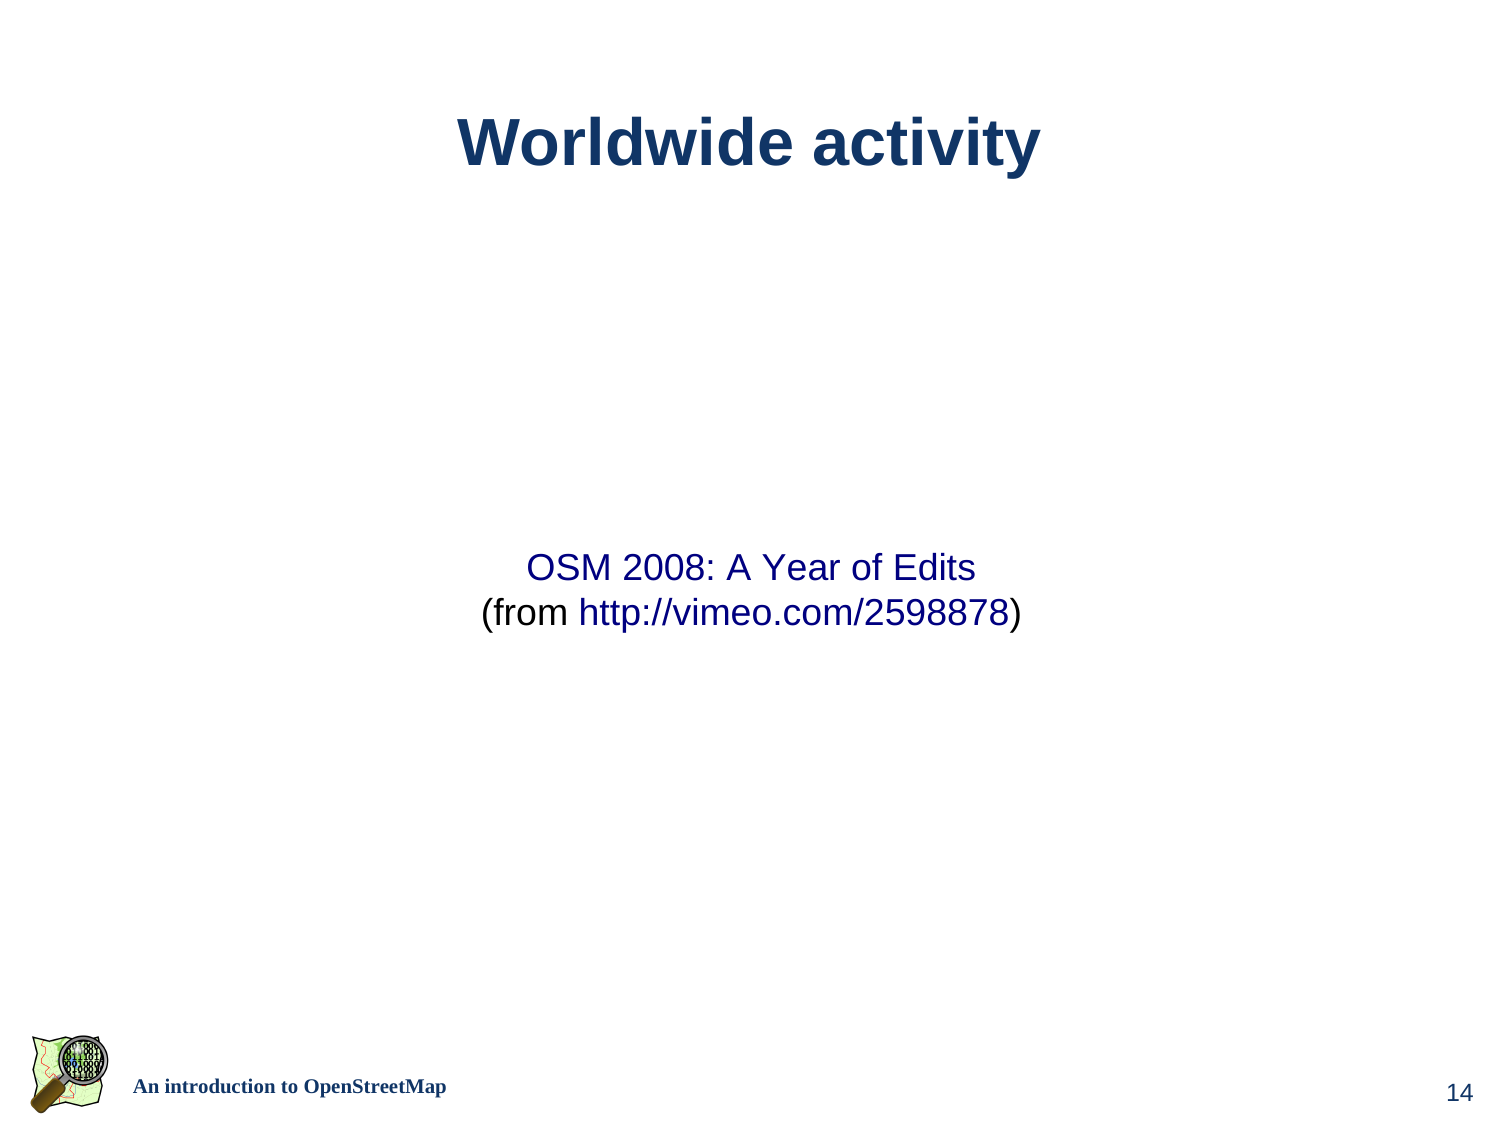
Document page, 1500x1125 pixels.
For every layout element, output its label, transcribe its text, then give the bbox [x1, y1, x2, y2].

text_box OSM 2008: A Year of Edits (from http://vimeo.com/2598878) [29, 535, 1474, 641]
title Worldwide activity [74, 37, 1425, 240]
picture [29, 1033, 110, 1114]
